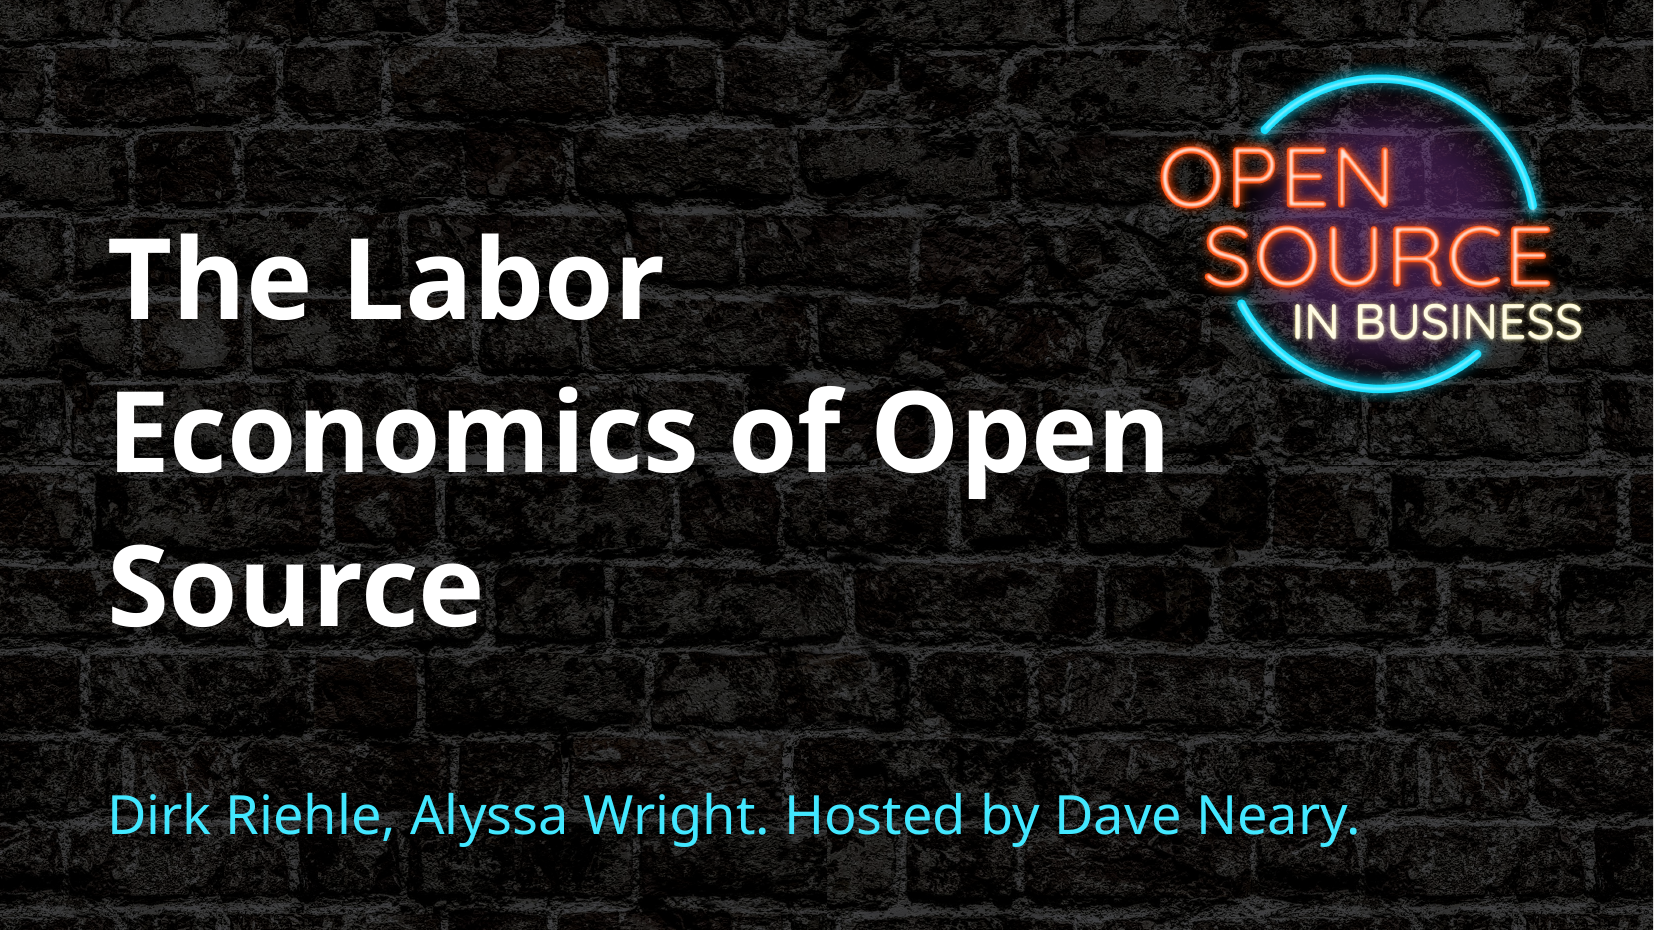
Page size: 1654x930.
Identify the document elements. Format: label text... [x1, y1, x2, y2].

title The Labor Economics of Open Source [107, 154, 1546, 704]
subtitle Dirk Riehle, Alyssa Wright. Hosted by Dave Neary. [107, 691, 1544, 851]
picture [0, 0, 1654, 930]
